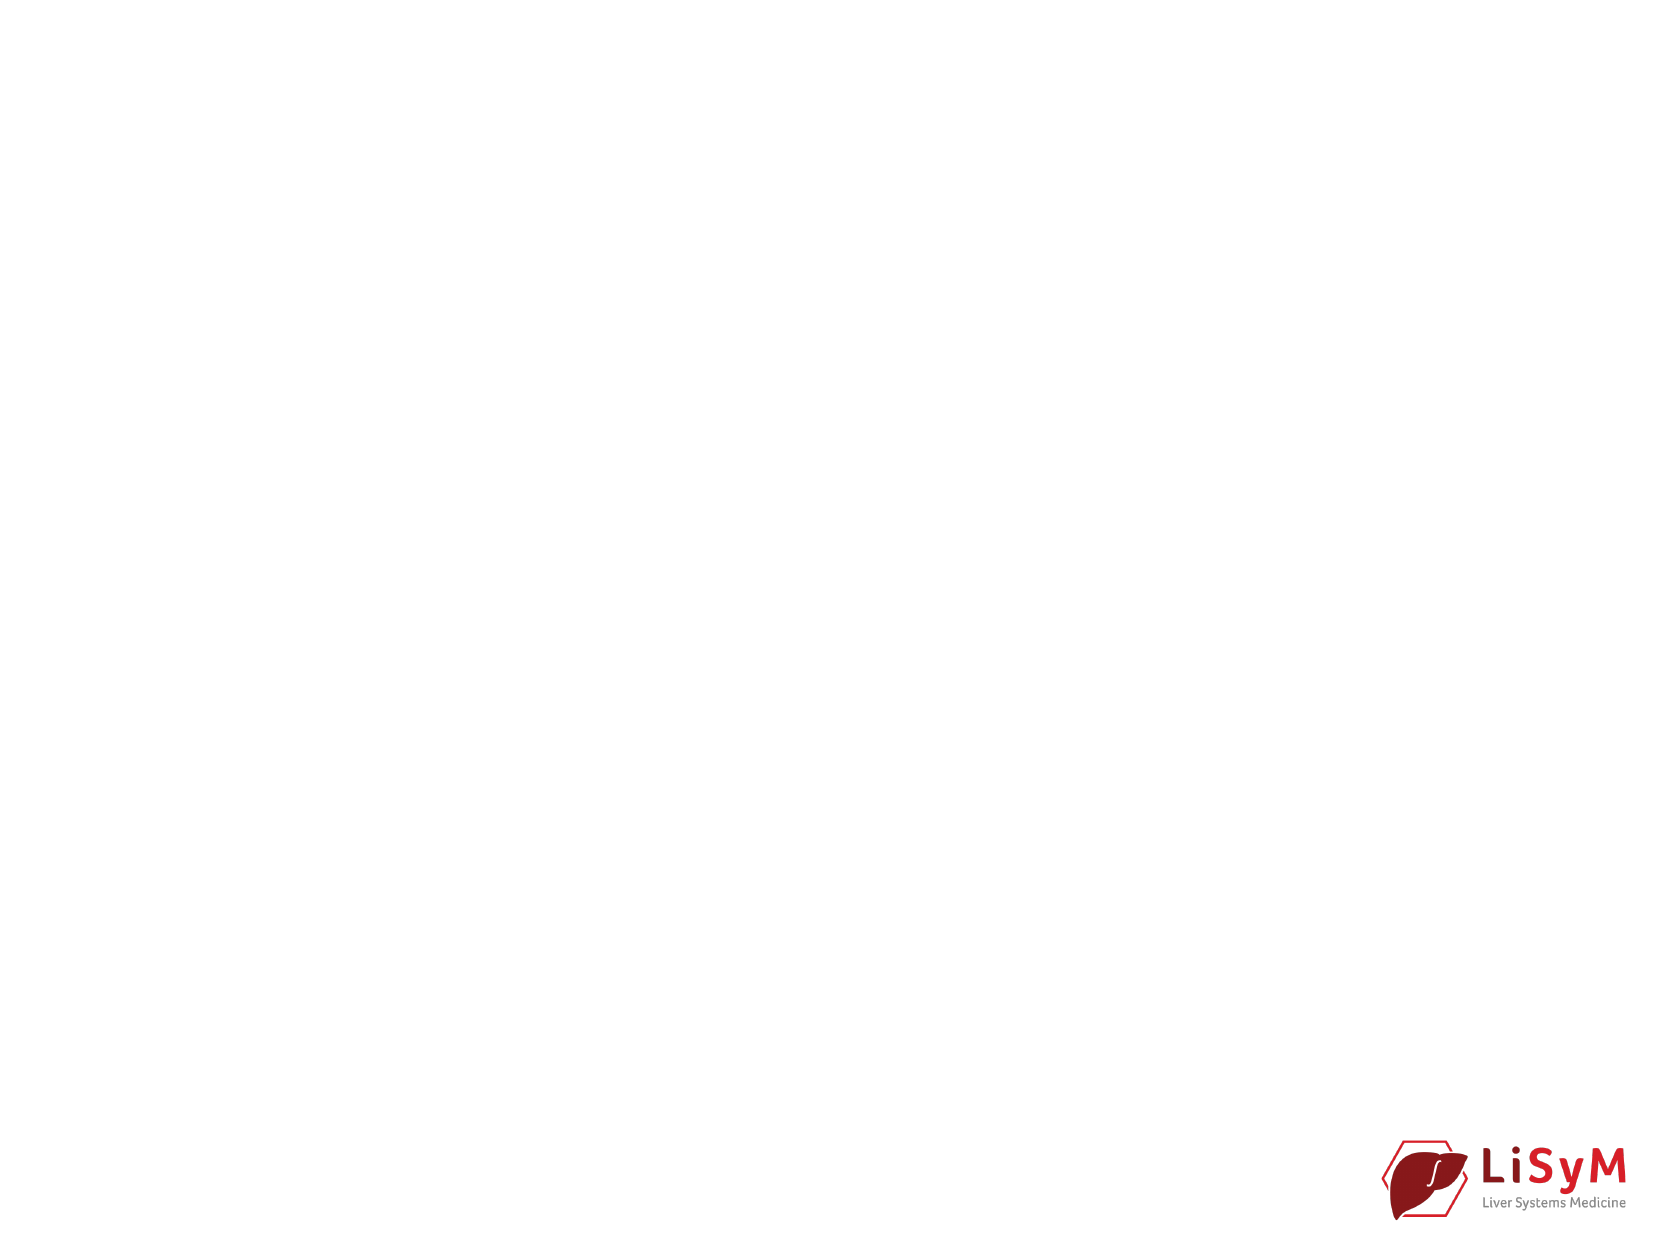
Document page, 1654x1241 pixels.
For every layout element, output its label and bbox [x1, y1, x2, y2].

picture [1380, 1139, 1627, 1222]
